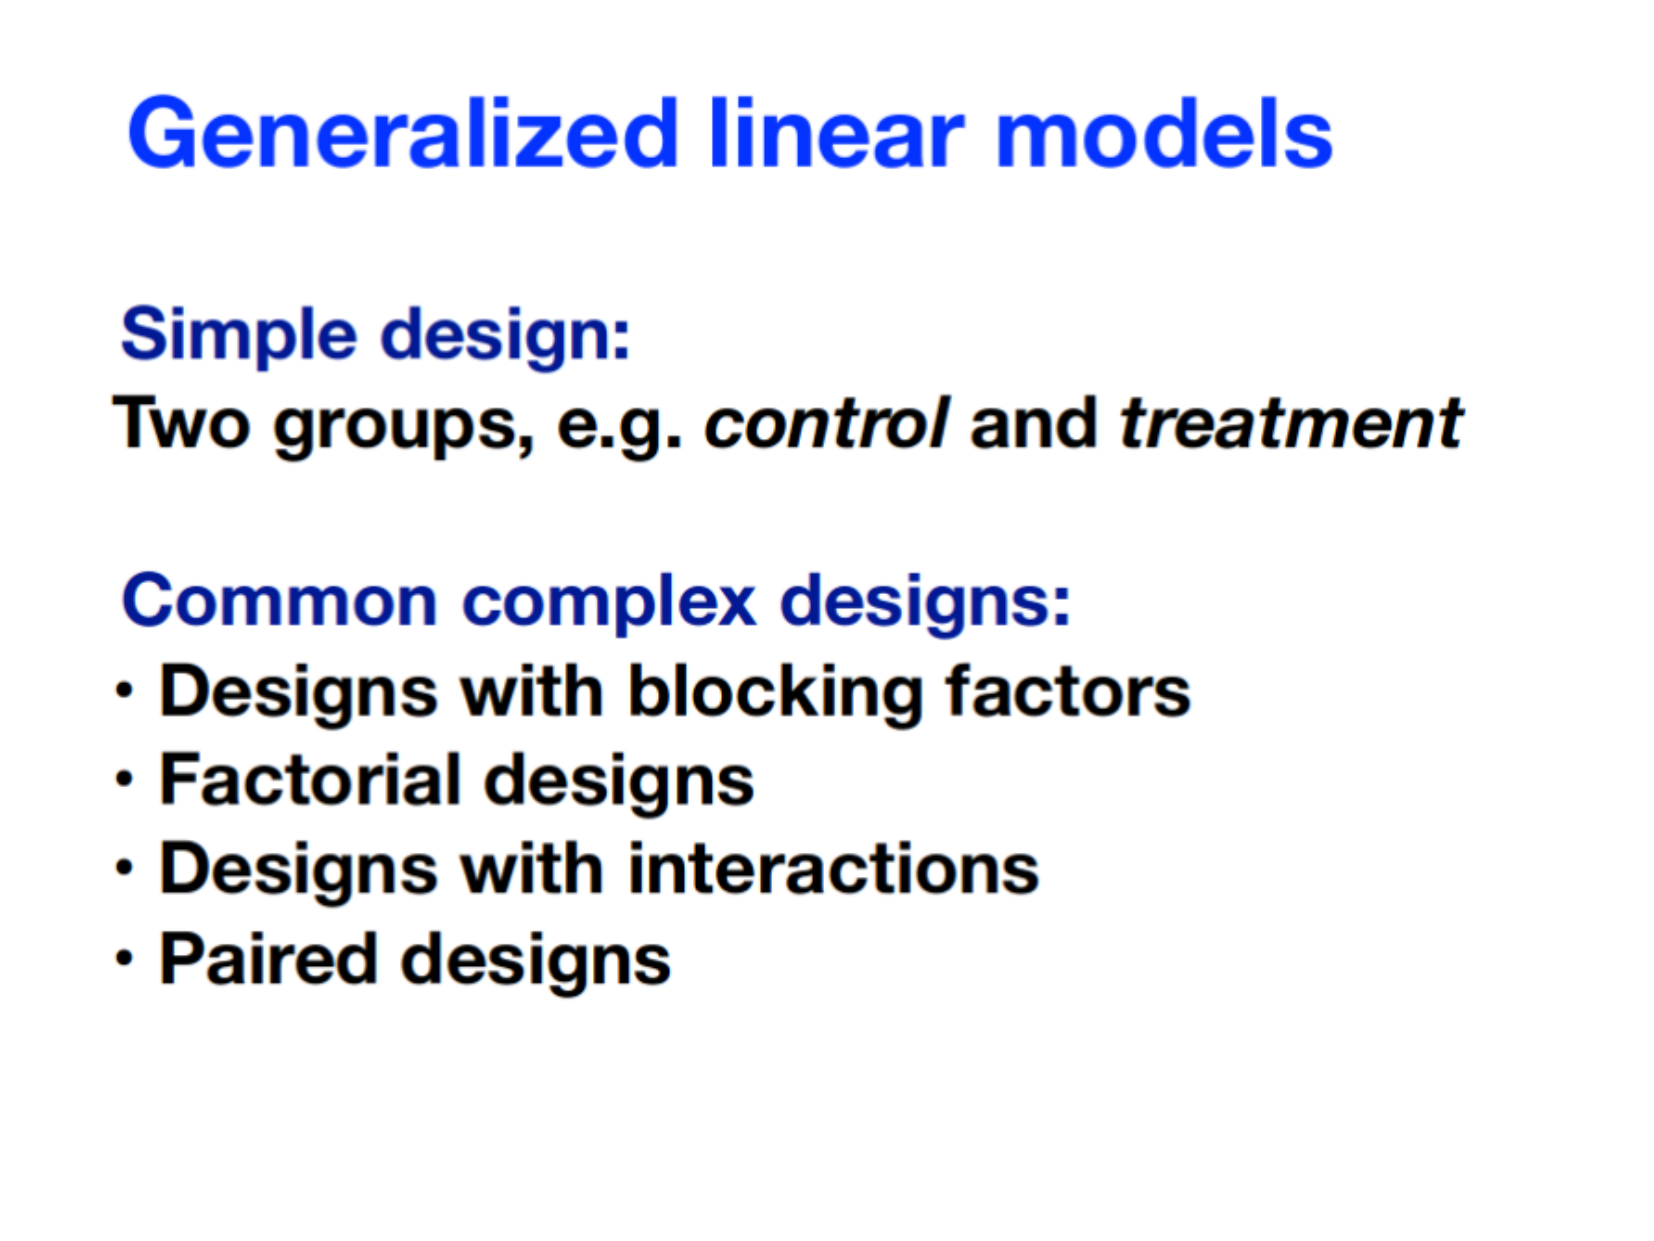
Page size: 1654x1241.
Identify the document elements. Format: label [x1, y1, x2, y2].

picture [52, 40, 1587, 1102]
